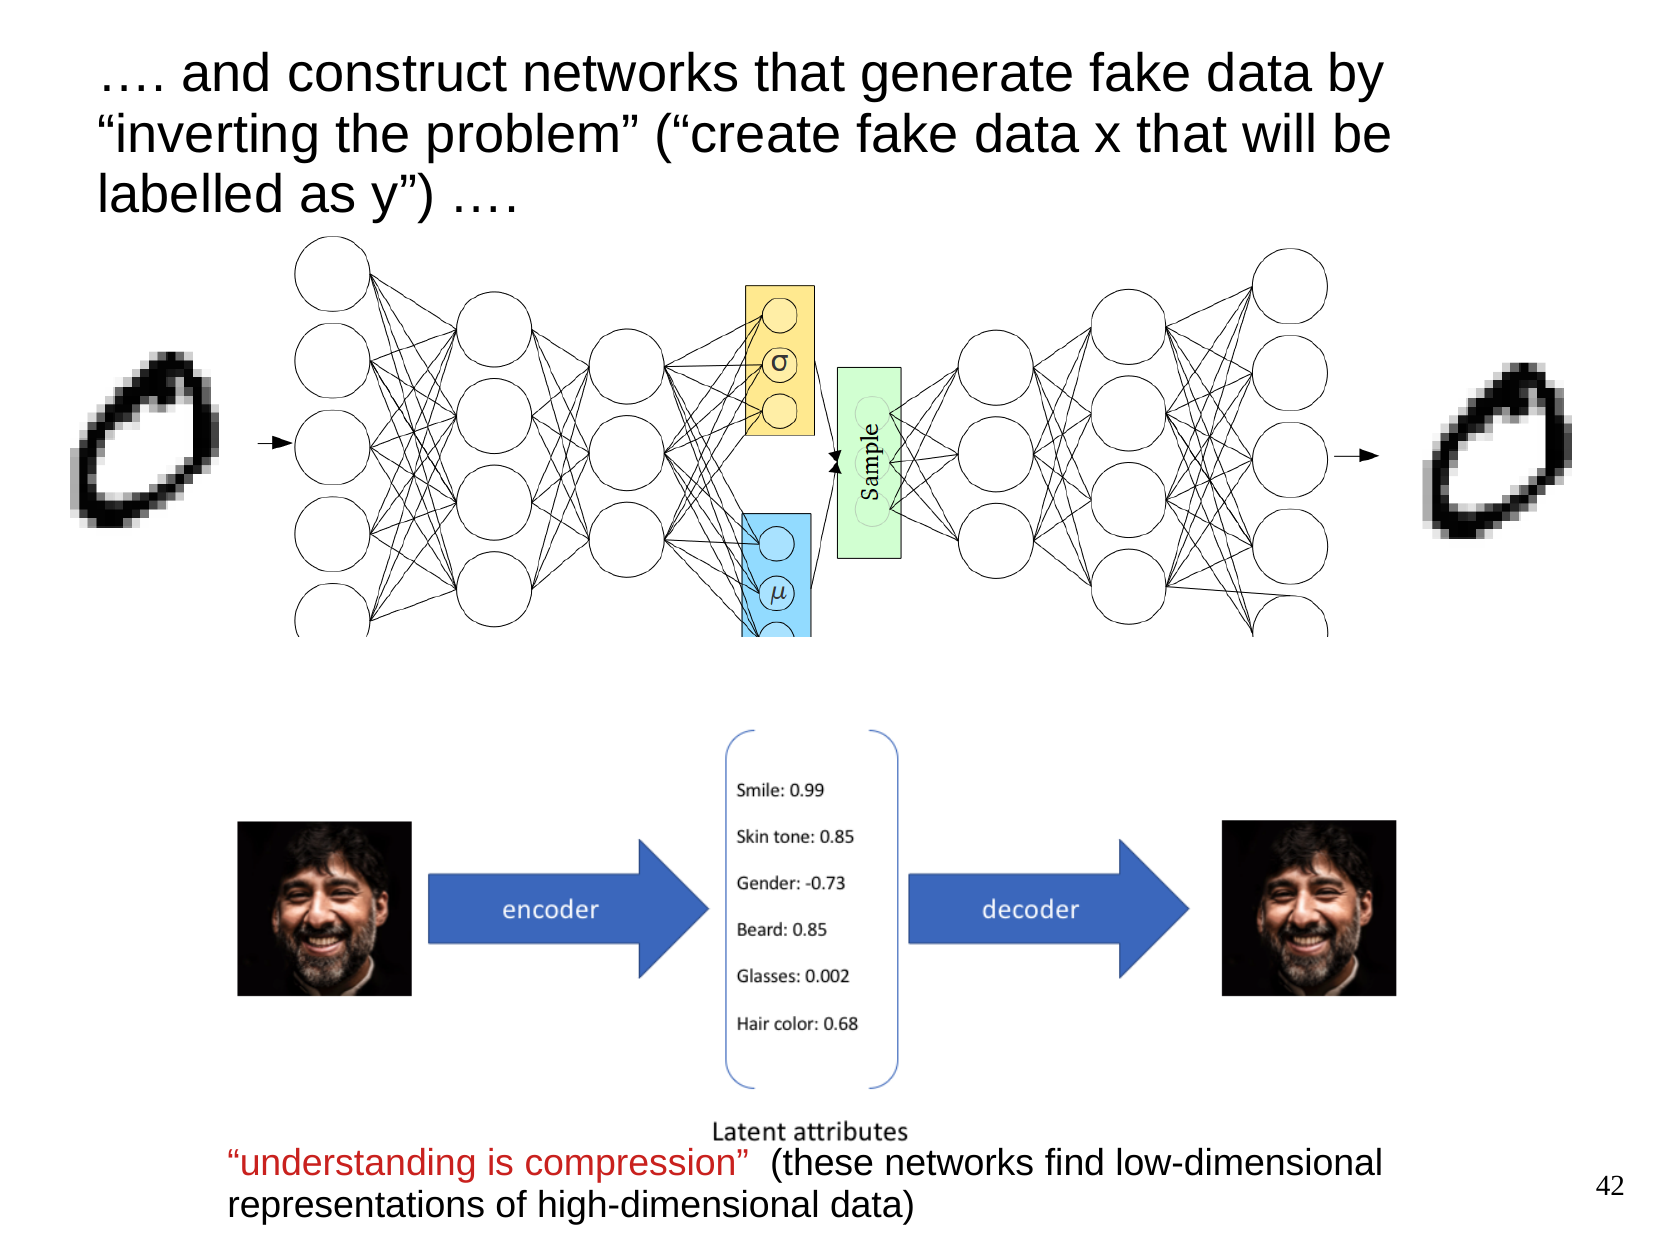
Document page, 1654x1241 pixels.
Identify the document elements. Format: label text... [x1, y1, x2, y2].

picture [47, 224, 1607, 1231]
text_box …. and construct networks that generate fake data by “inverting the problem” (“create fake data x that will be labelled as y”) …. [82, 35, 1548, 224]
text_box “understanding is compression” (these networks find low-dimensional representations of high-dimensional data) [212, 1133, 1560, 1233]
